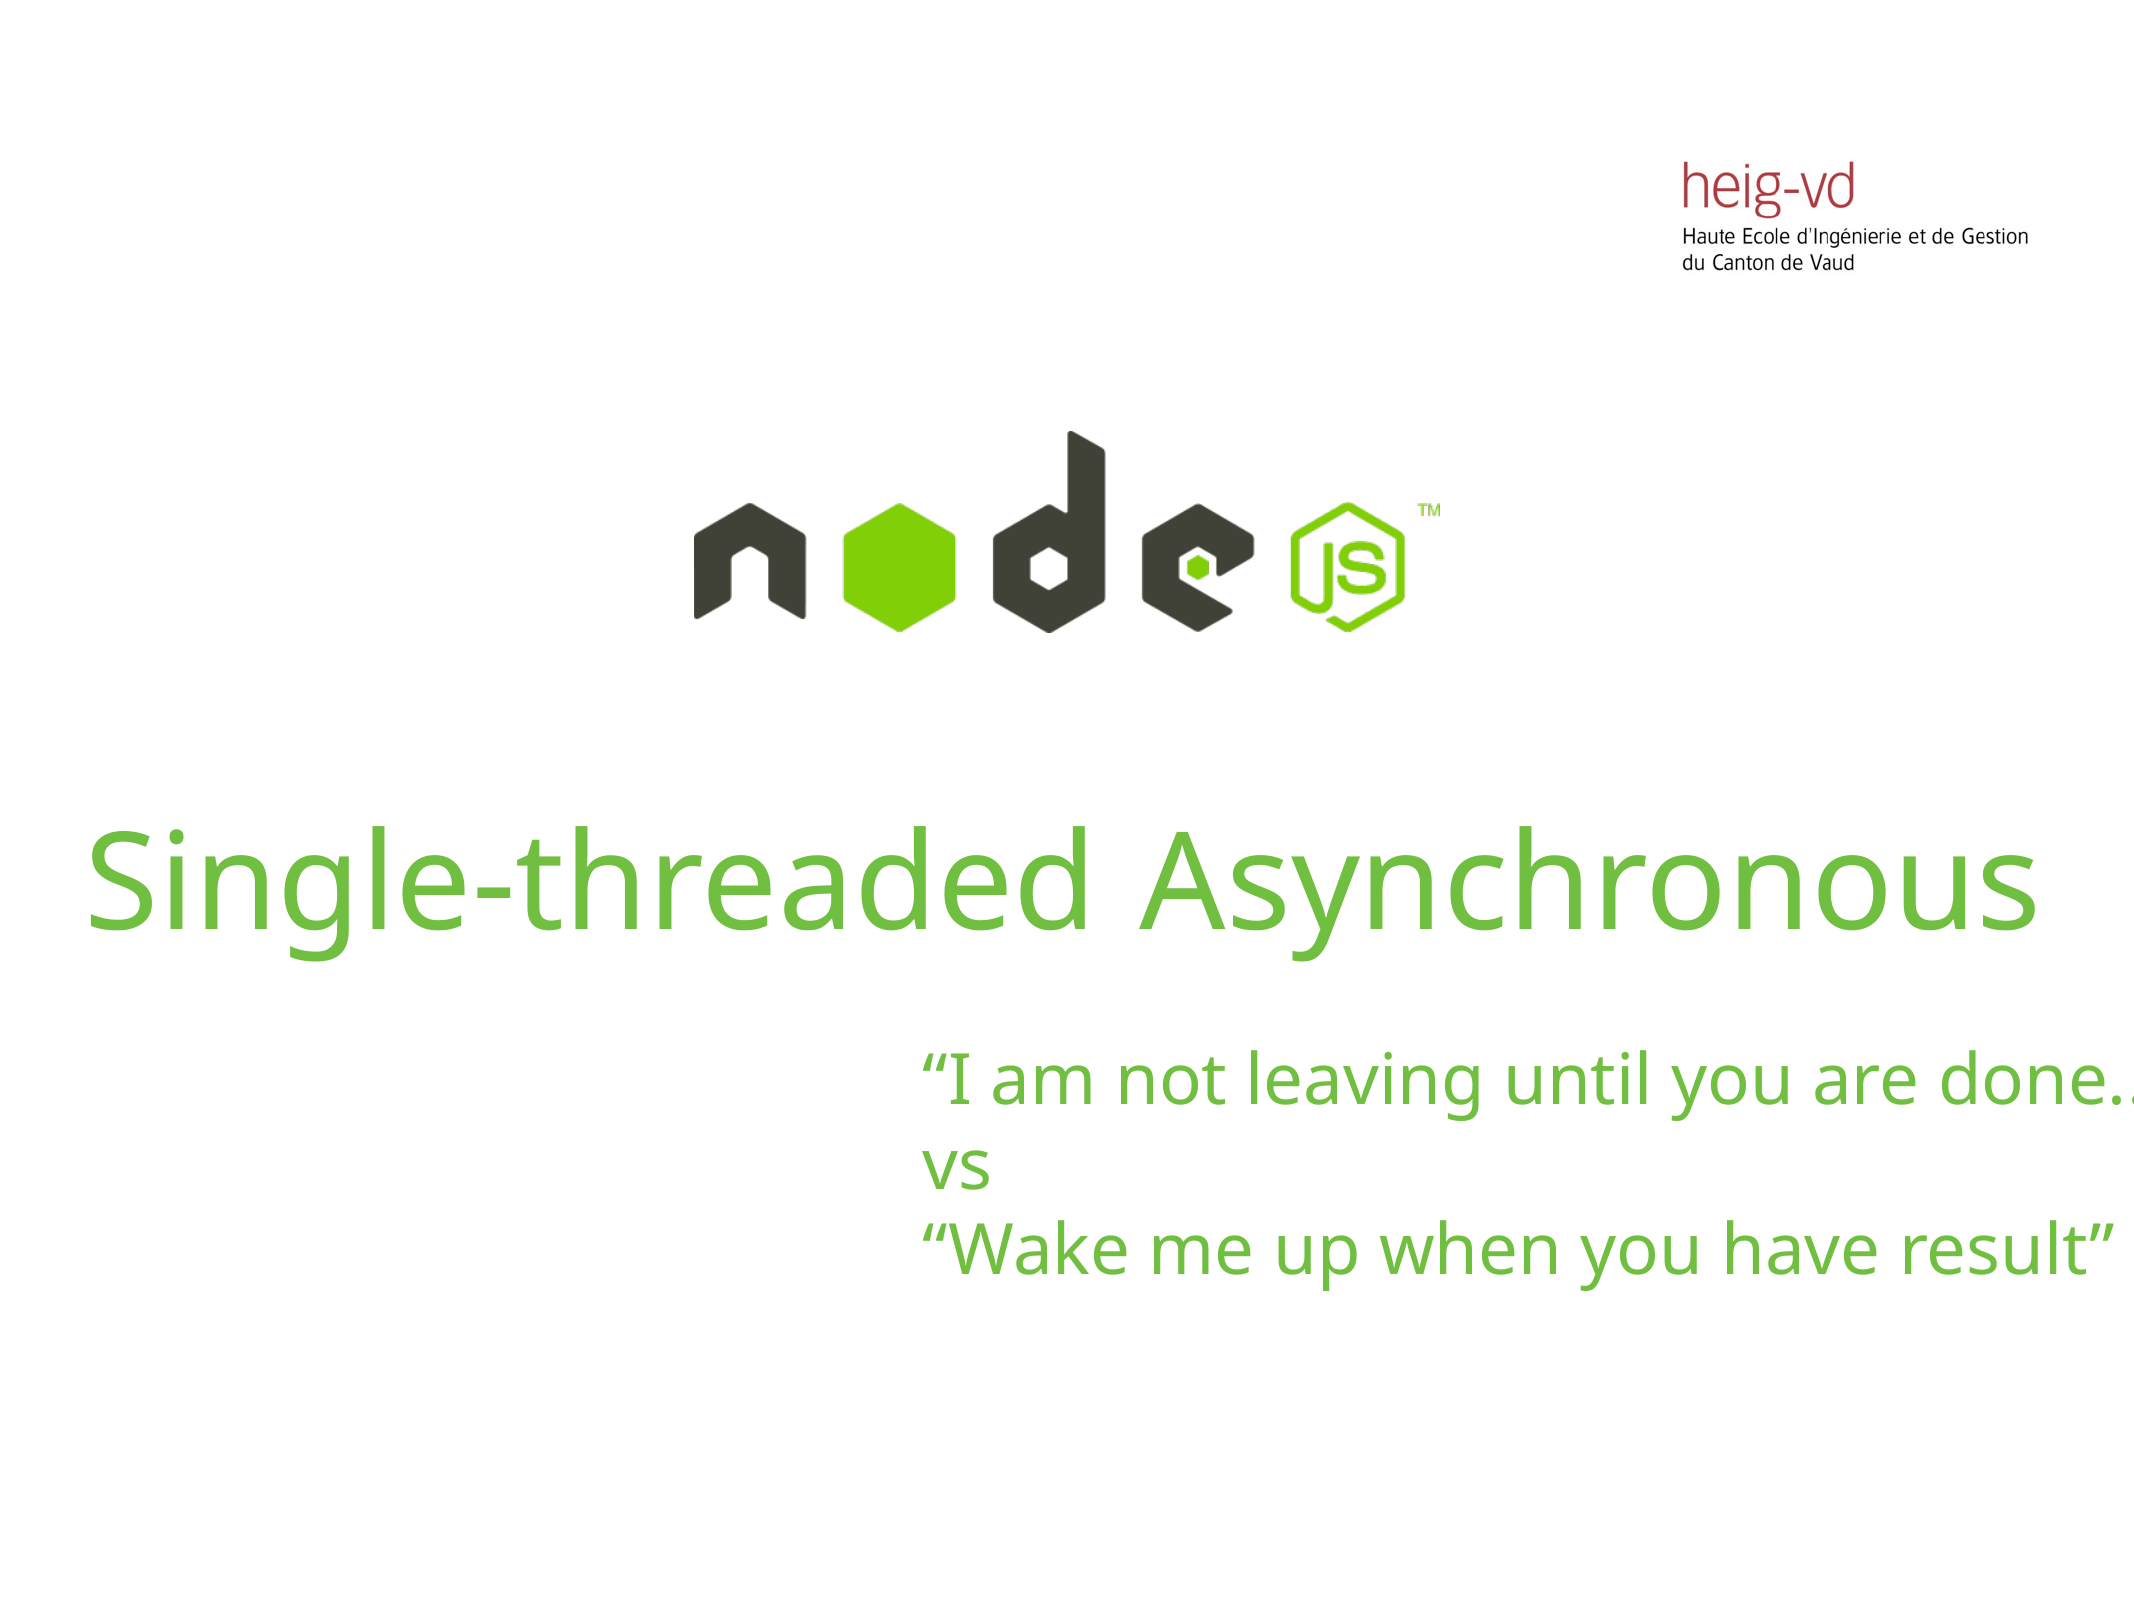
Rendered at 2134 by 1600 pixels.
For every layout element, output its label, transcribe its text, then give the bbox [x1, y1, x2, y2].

text_box Asynchronous [1131, 785, 2051, 965]
picture [1672, 149, 2036, 284]
text_box “I am not leaving until you are done...” vs “Wake me up when you have result” [914, 1025, 2134, 1298]
picture [694, 431, 1440, 633]
text_box Single-threaded [76, 785, 1107, 965]
